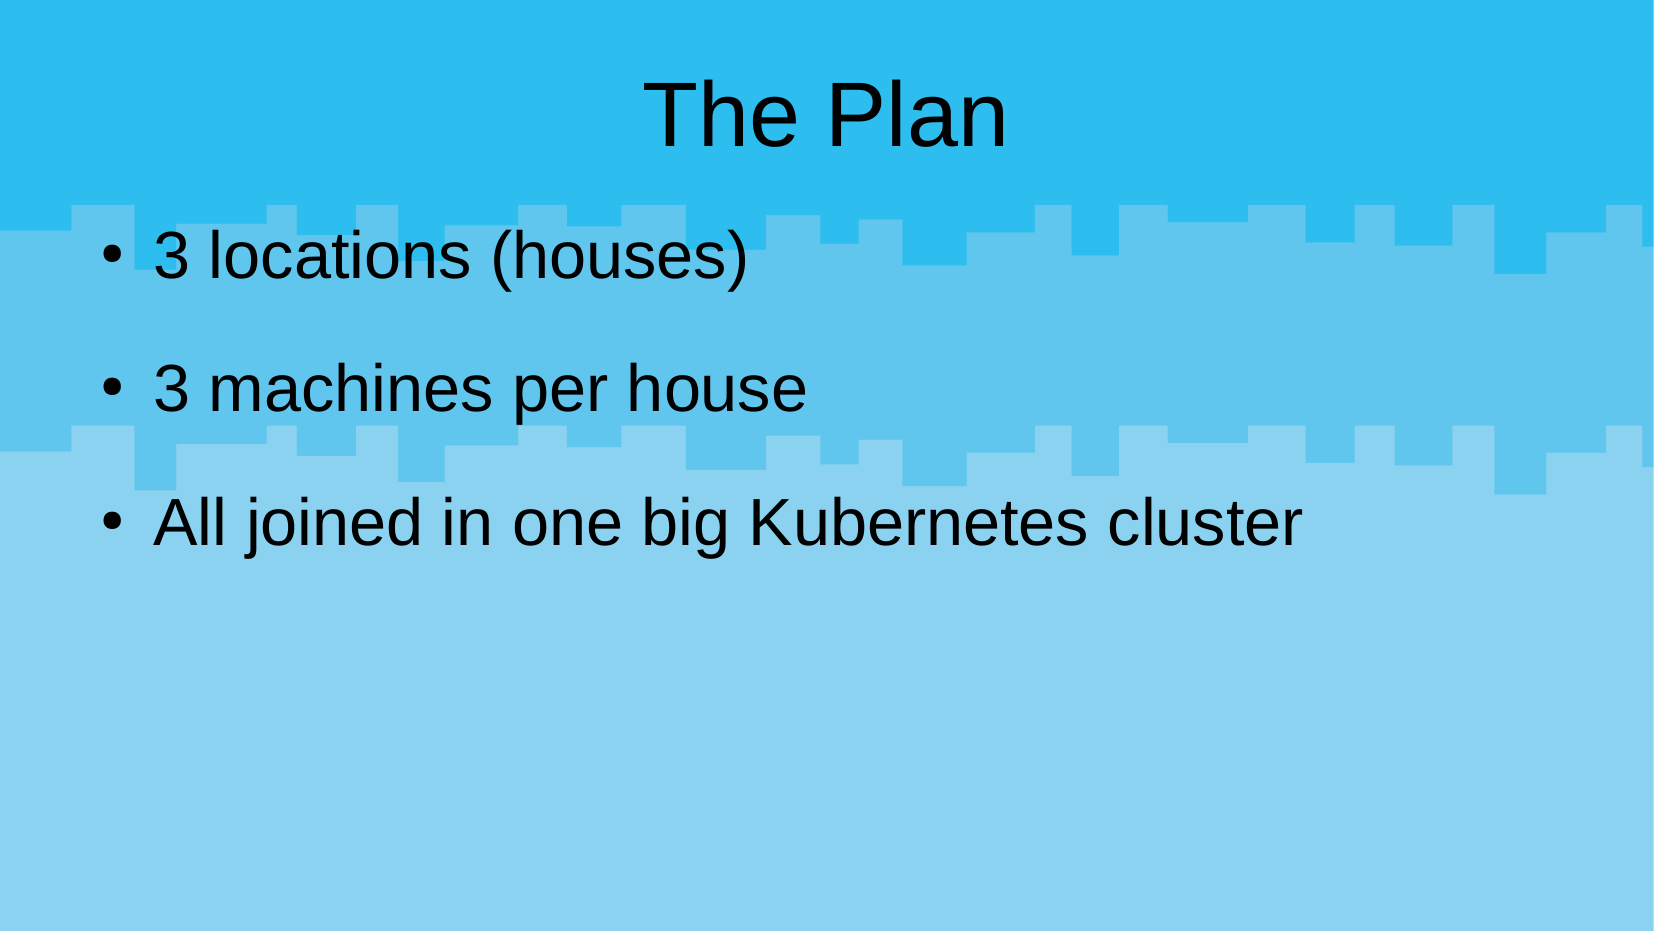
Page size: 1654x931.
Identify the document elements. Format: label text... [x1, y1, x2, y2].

list 3 locations (houses) 3 machines per house All joined in one big Kubernetes cluster [82, 217, 1571, 848]
picture [0, 0, 1654, 931]
title The Plan [82, 37, 1571, 193]
